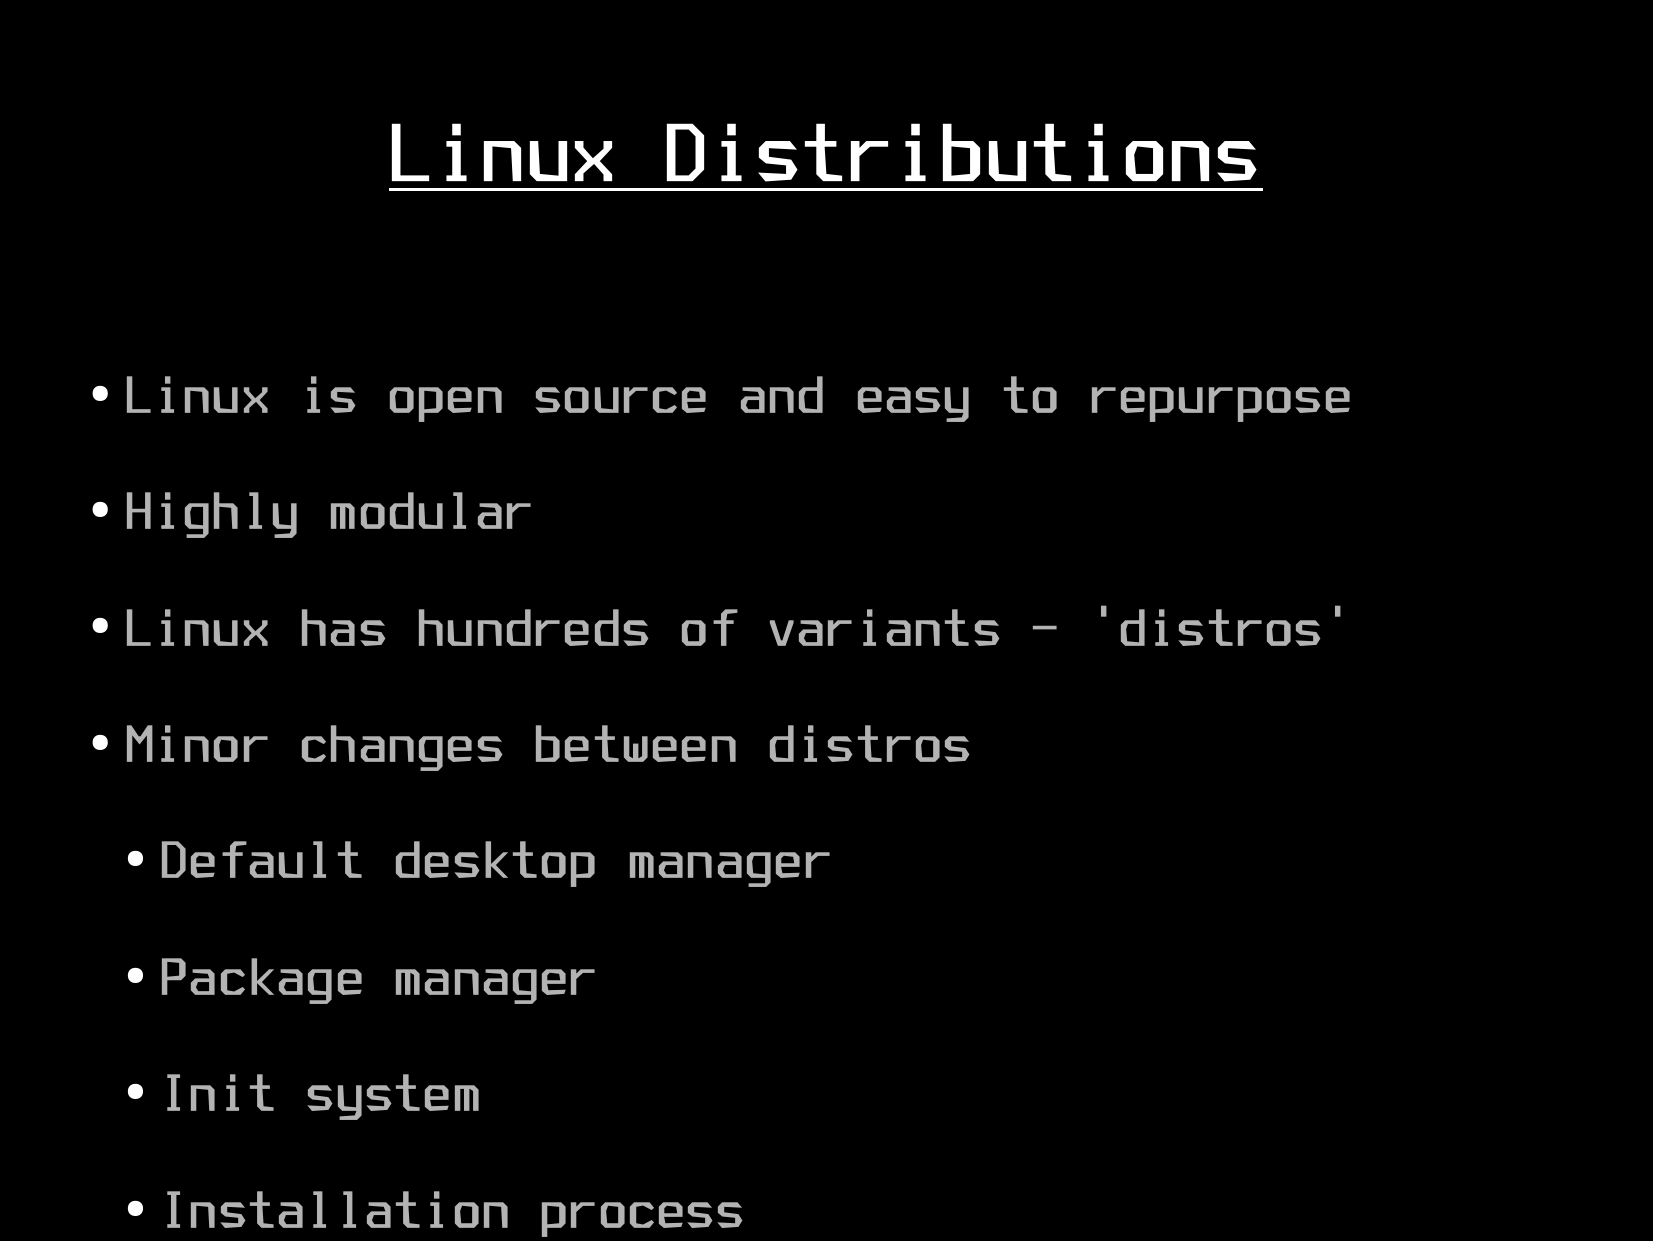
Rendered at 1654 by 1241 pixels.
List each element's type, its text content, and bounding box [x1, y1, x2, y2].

text_box Linux is open source and easy to repurpose Highly modular Linux has hundreds of variants - 'distros' Minor changes between distros Default desktop manager Package manager Init system Installation process [75, 300, 1591, 1241]
title Linux Distributions [82, 49, 1571, 257]
